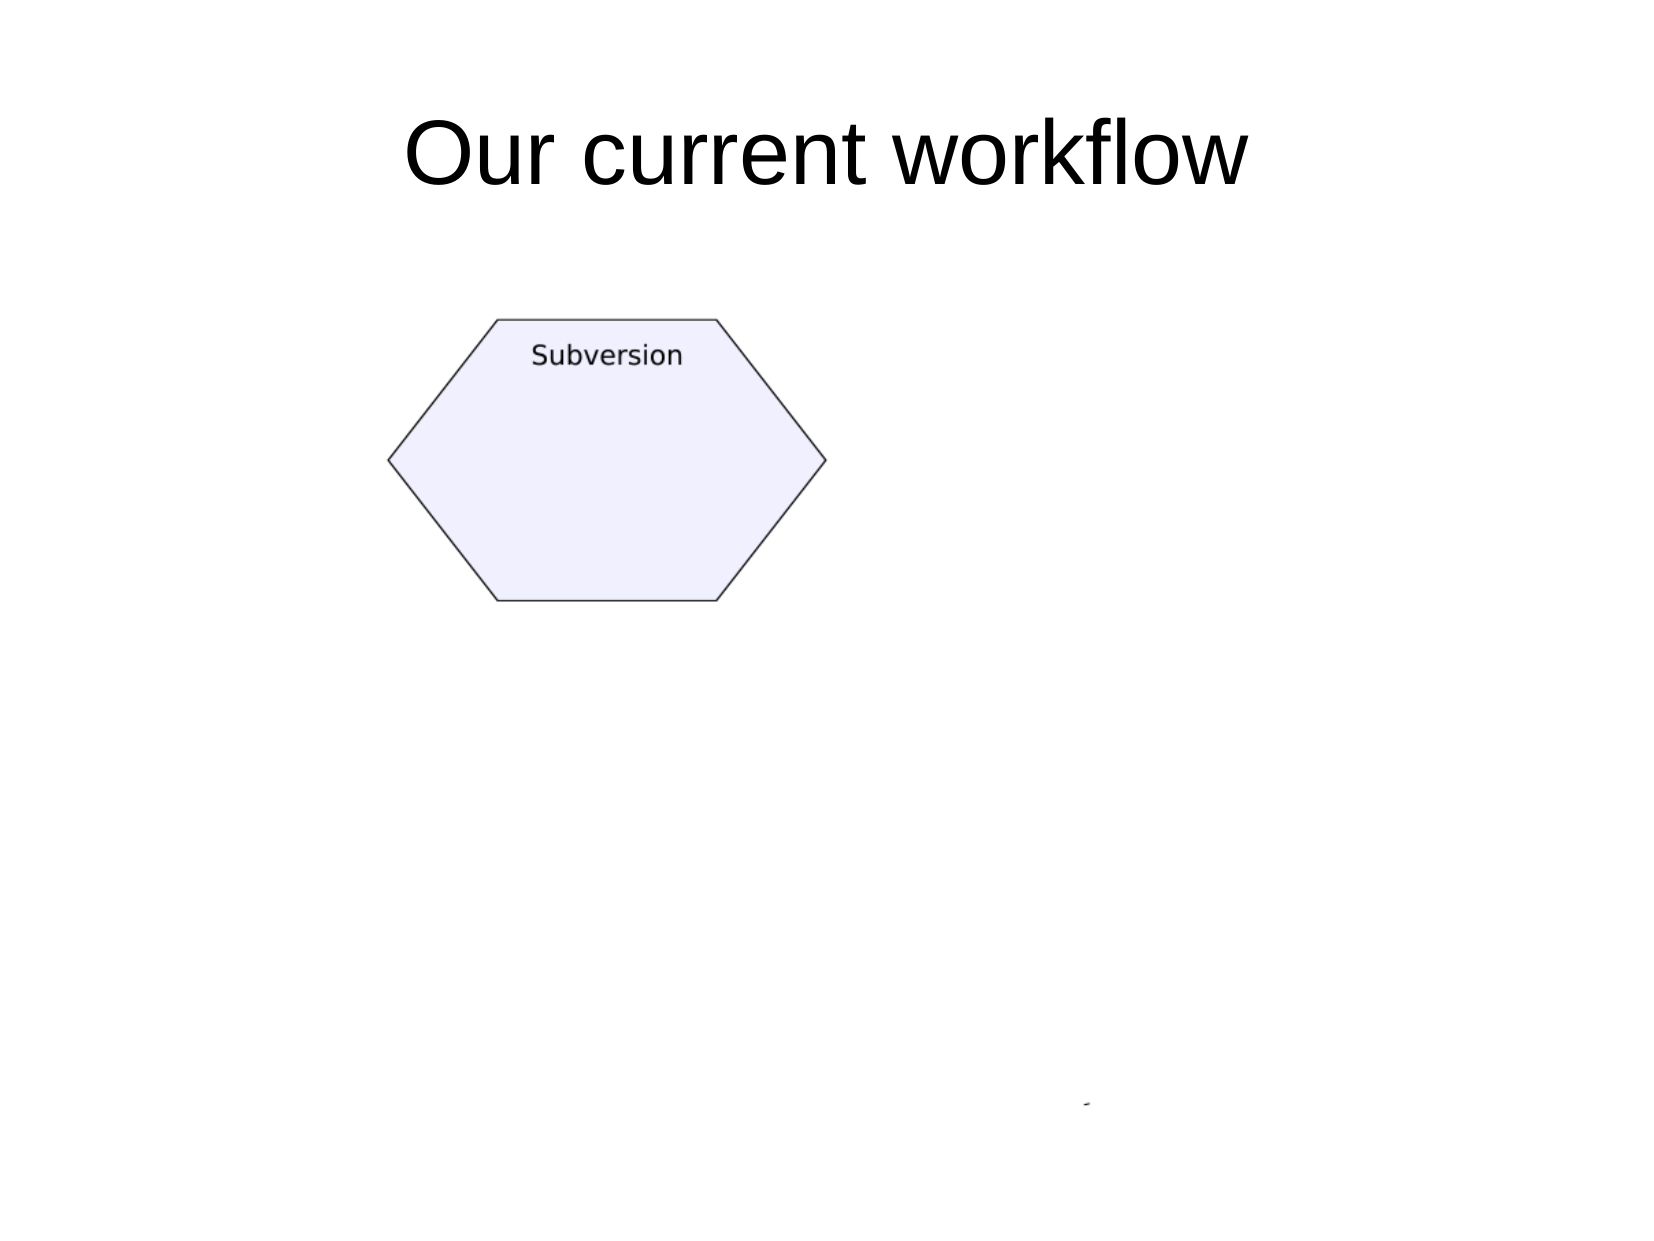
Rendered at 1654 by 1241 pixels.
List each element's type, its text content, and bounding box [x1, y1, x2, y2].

title Our current workflow [82, 49, 1571, 257]
picture [343, 295, 1311, 1130]
